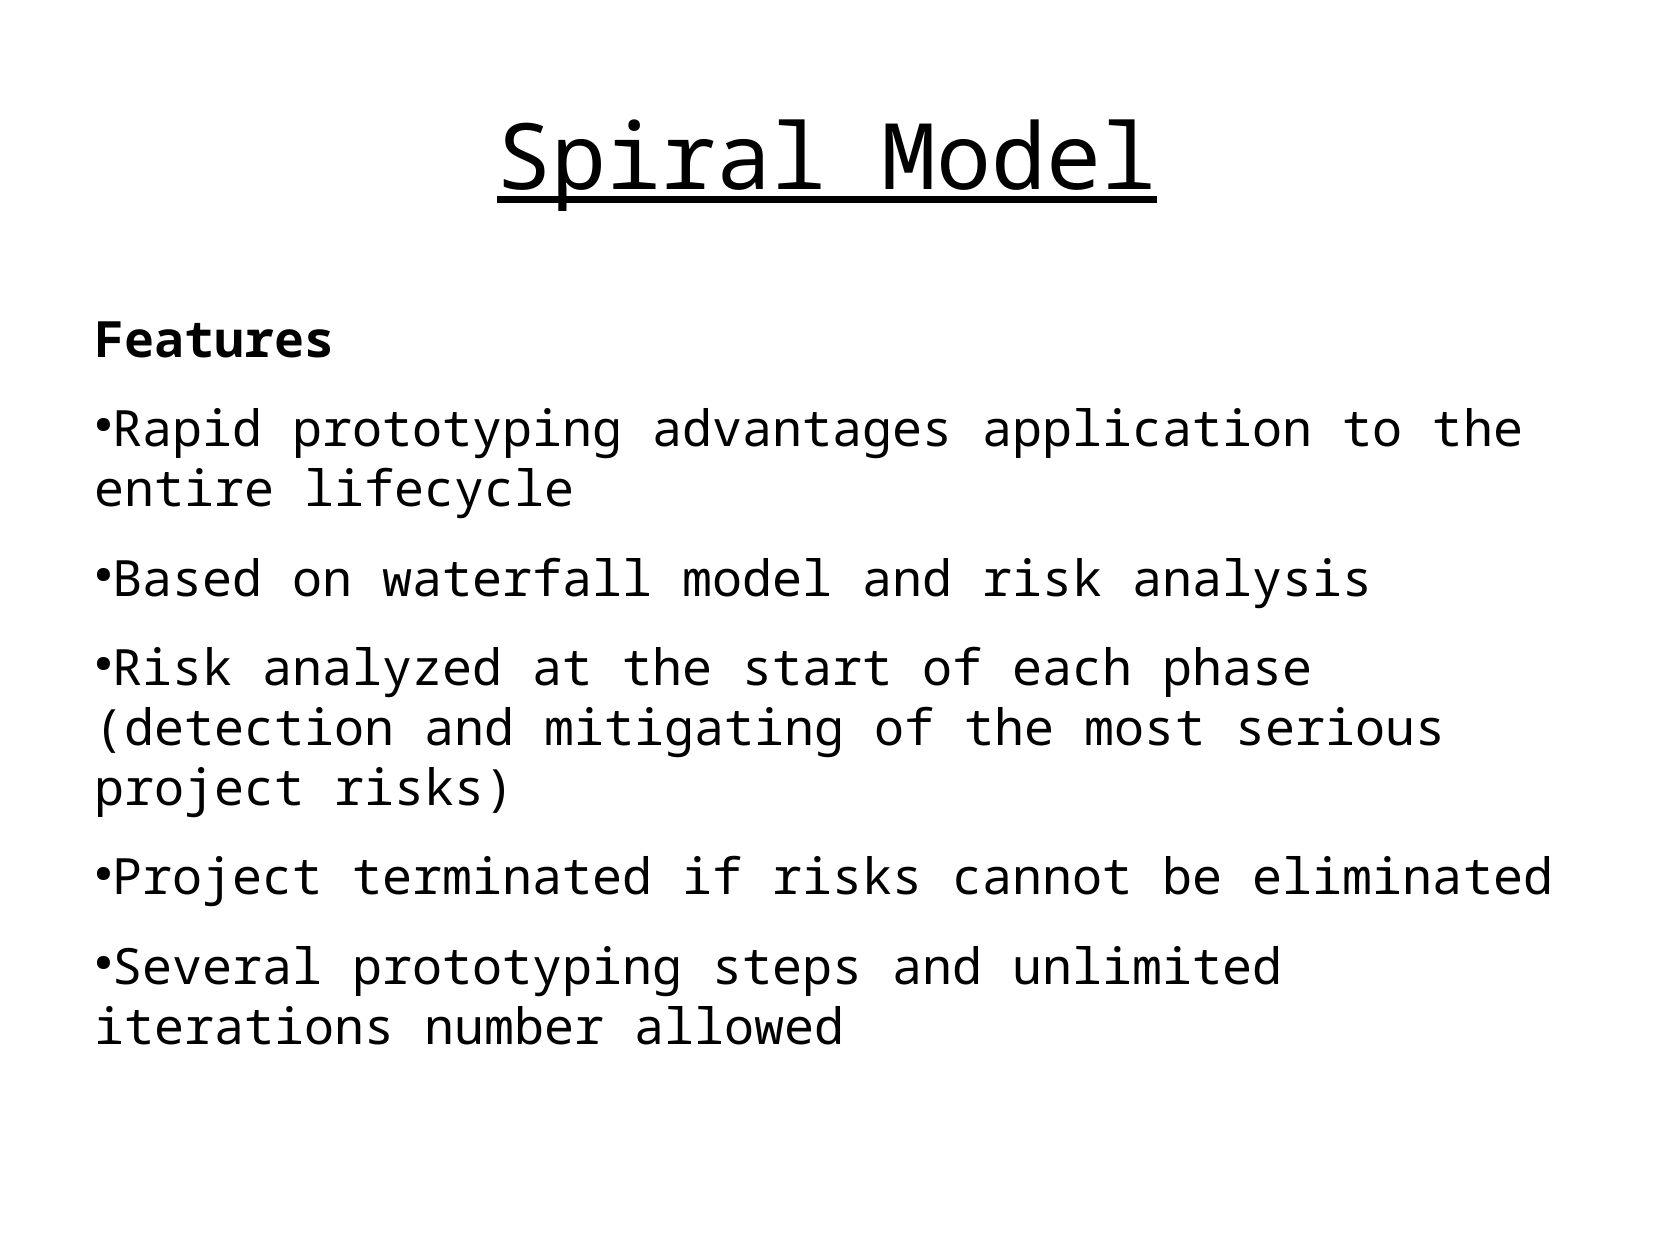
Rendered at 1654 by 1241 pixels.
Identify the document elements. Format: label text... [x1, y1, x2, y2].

title Spiral Model [82, 49, 1571, 257]
list Features Rapid prototyping advantages application to the entire lifecycle Based on waterfall model and risk analysis Risk analyzed at the start of each phase (detection and mitigating of the most serious project risks) Project terminated if risks cannot be eliminated Several prototyping steps and unlimited iterations number allowed [94, 307, 1583, 1087]
